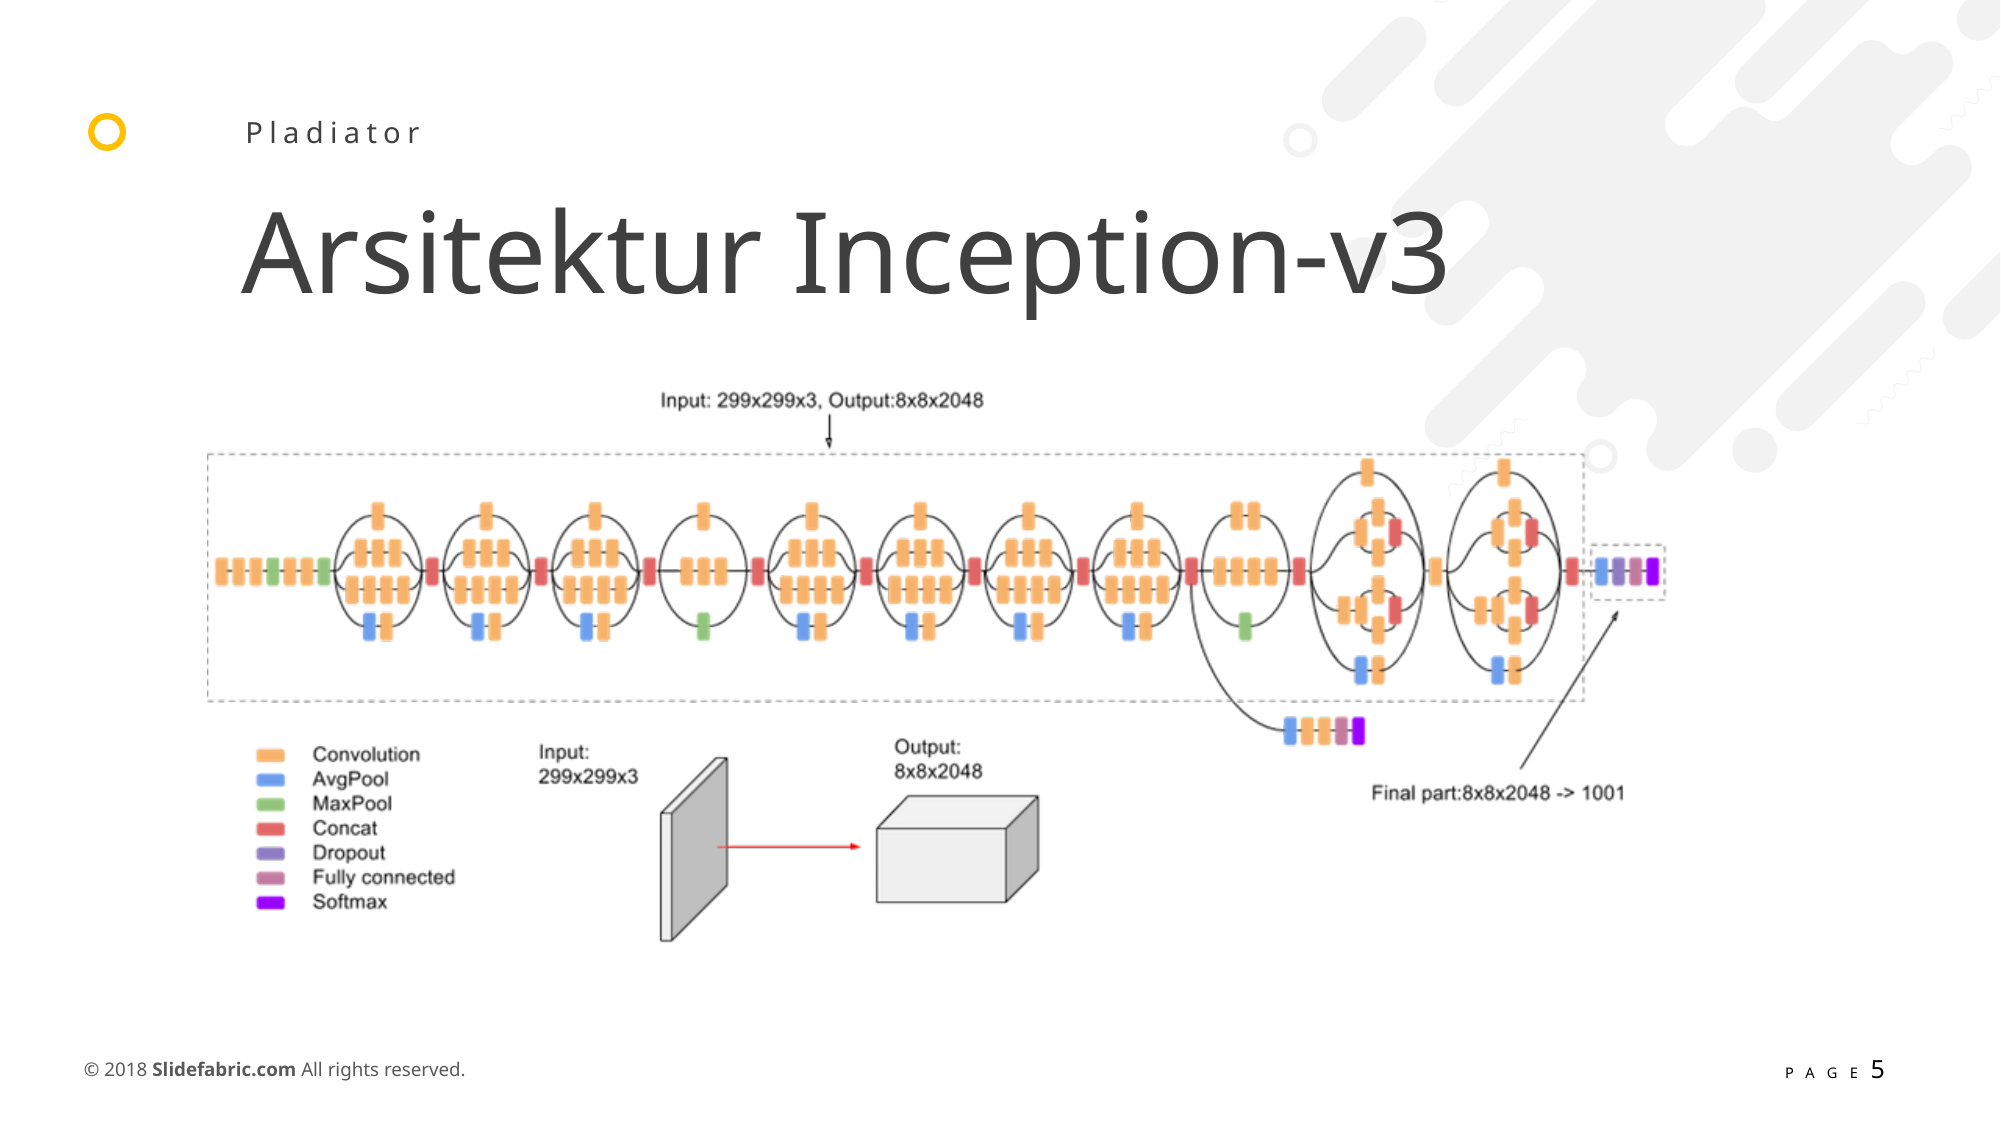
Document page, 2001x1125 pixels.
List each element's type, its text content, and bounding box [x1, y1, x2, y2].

text_box Pladiator [230, 106, 435, 157]
text_box [88, 113, 127, 151]
picture [207, 374, 1771, 983]
text_box Arsitektur Inception-v3 [226, 173, 1468, 324]
